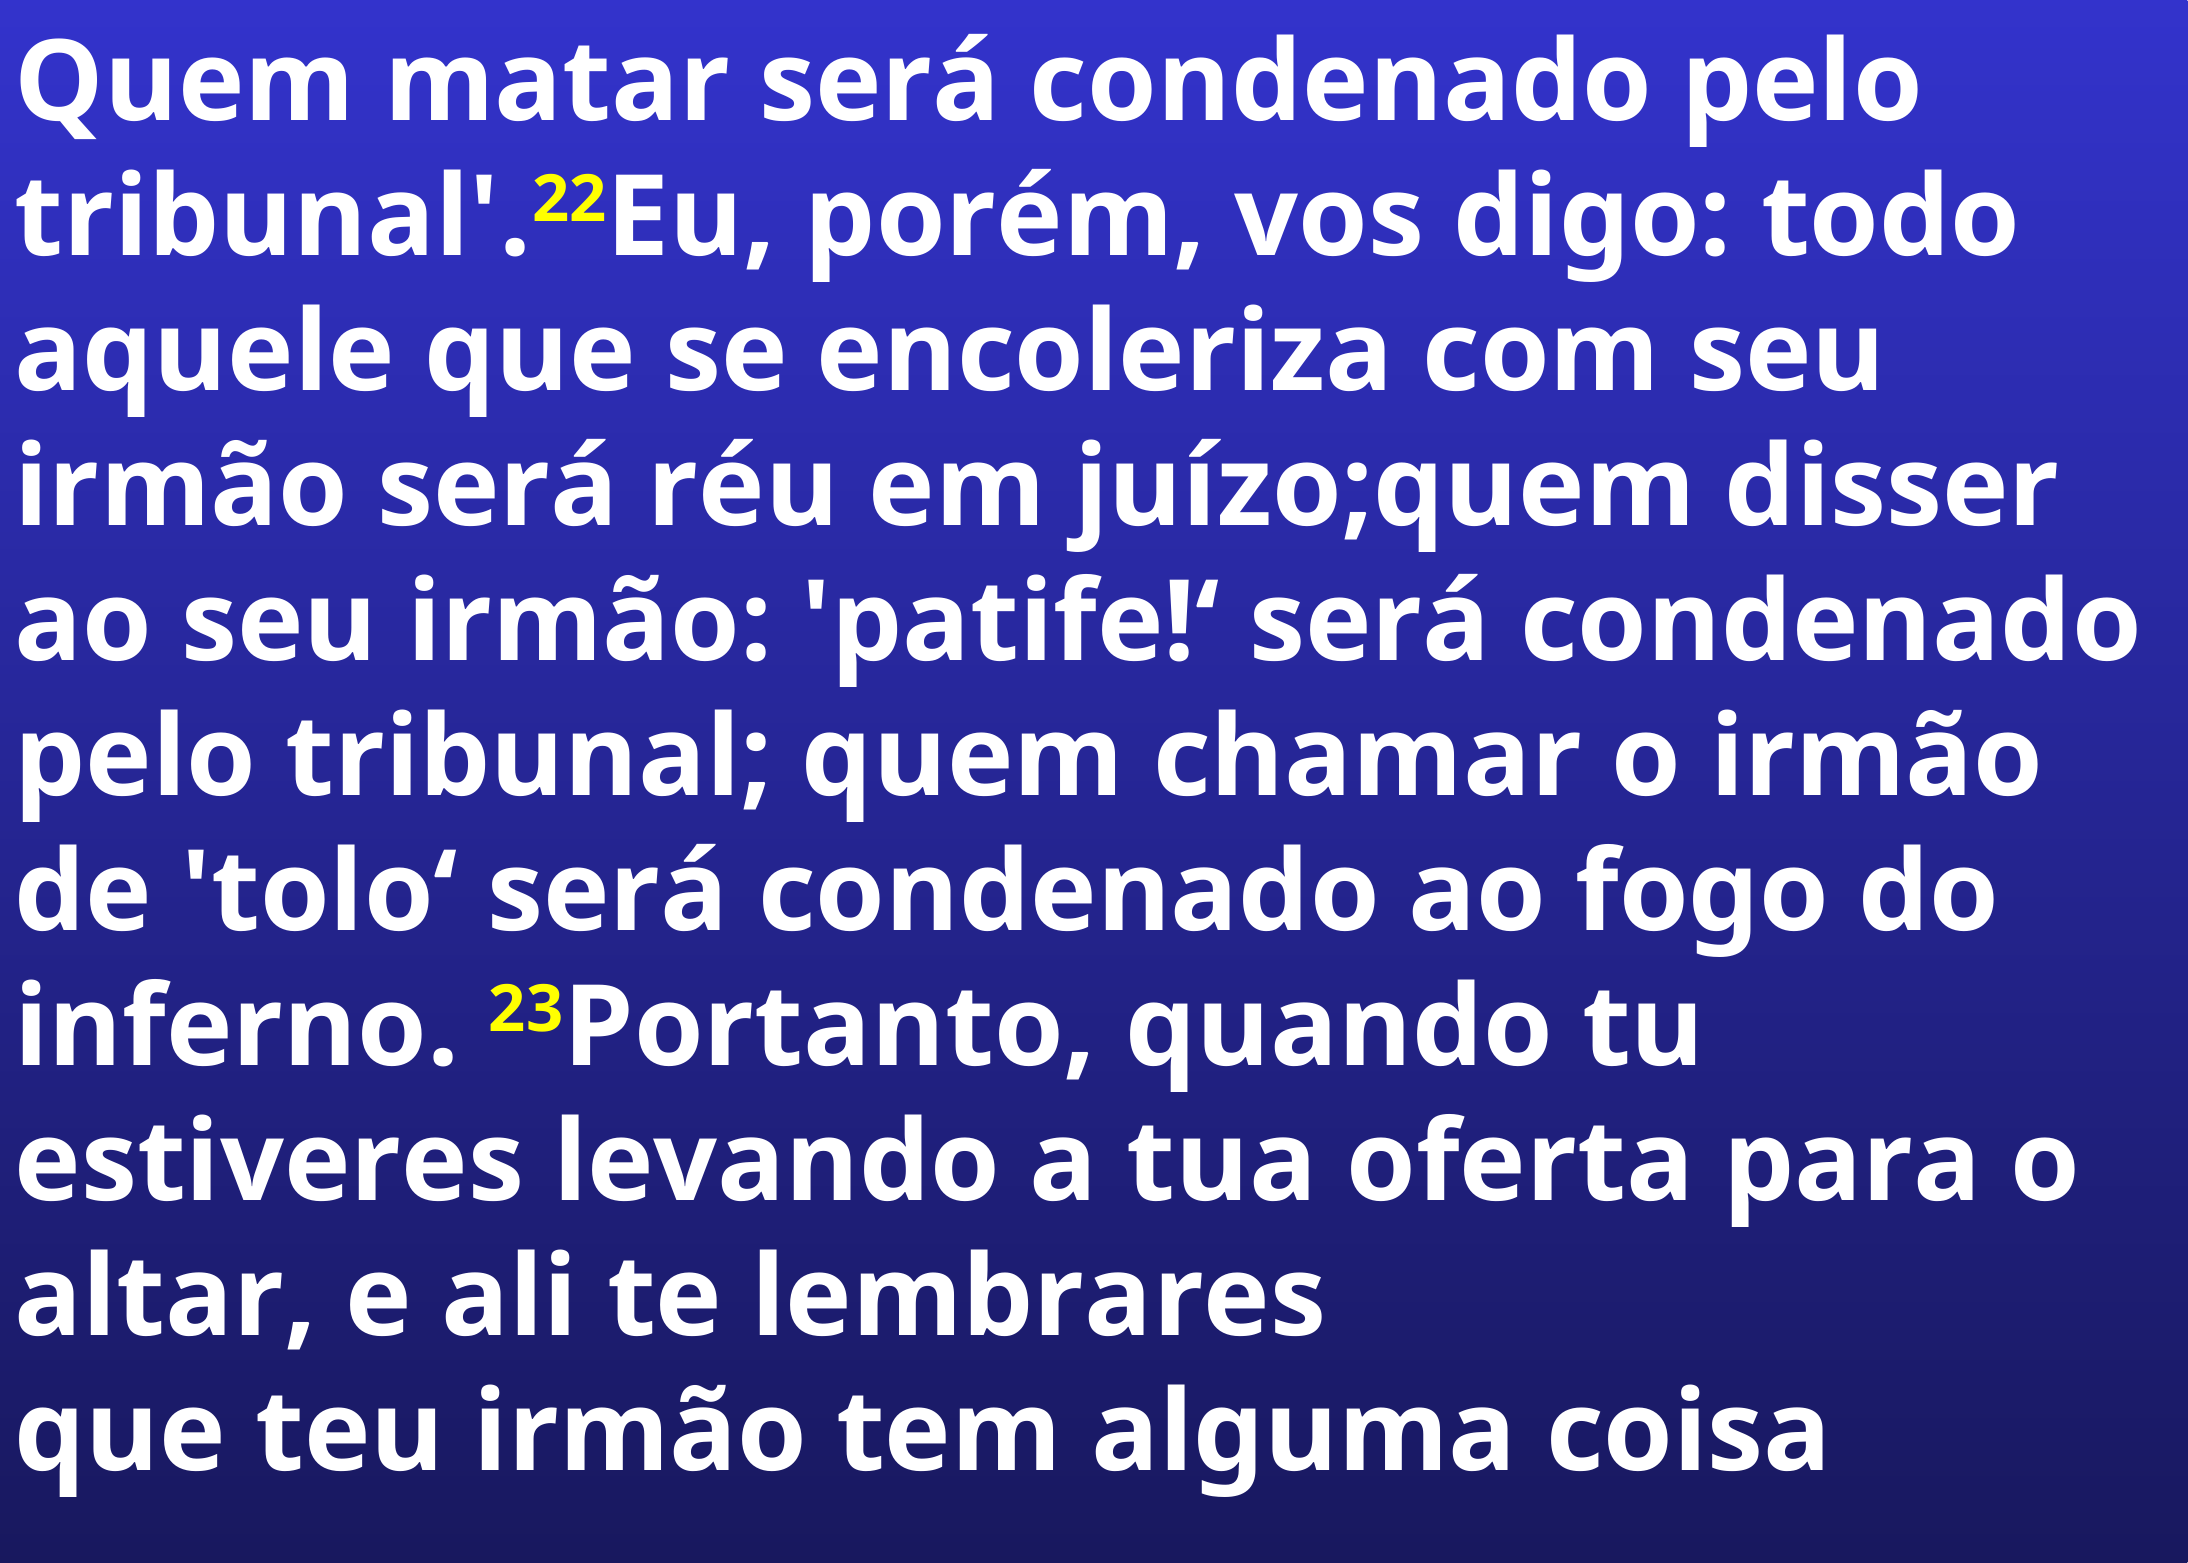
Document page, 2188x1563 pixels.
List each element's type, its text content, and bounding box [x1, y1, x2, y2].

text_box Quem matar será condenado pelo tribunal'.22Eu, porém, vos digo: todo aquele que se encoleriza com seu irmão será réu em juízo;quem disser ao seu irmão: 'patife!‘ será condenado pelo tribunal; quem chamar o irmão de 'tolo‘ será condenado ao fogo do inferno. 23Portanto, quando tu estiveres levando a tua oferta para o altar, e ali te lembrares que teu irmão tem alguma coisa [0, 0, 2188, 1563]
